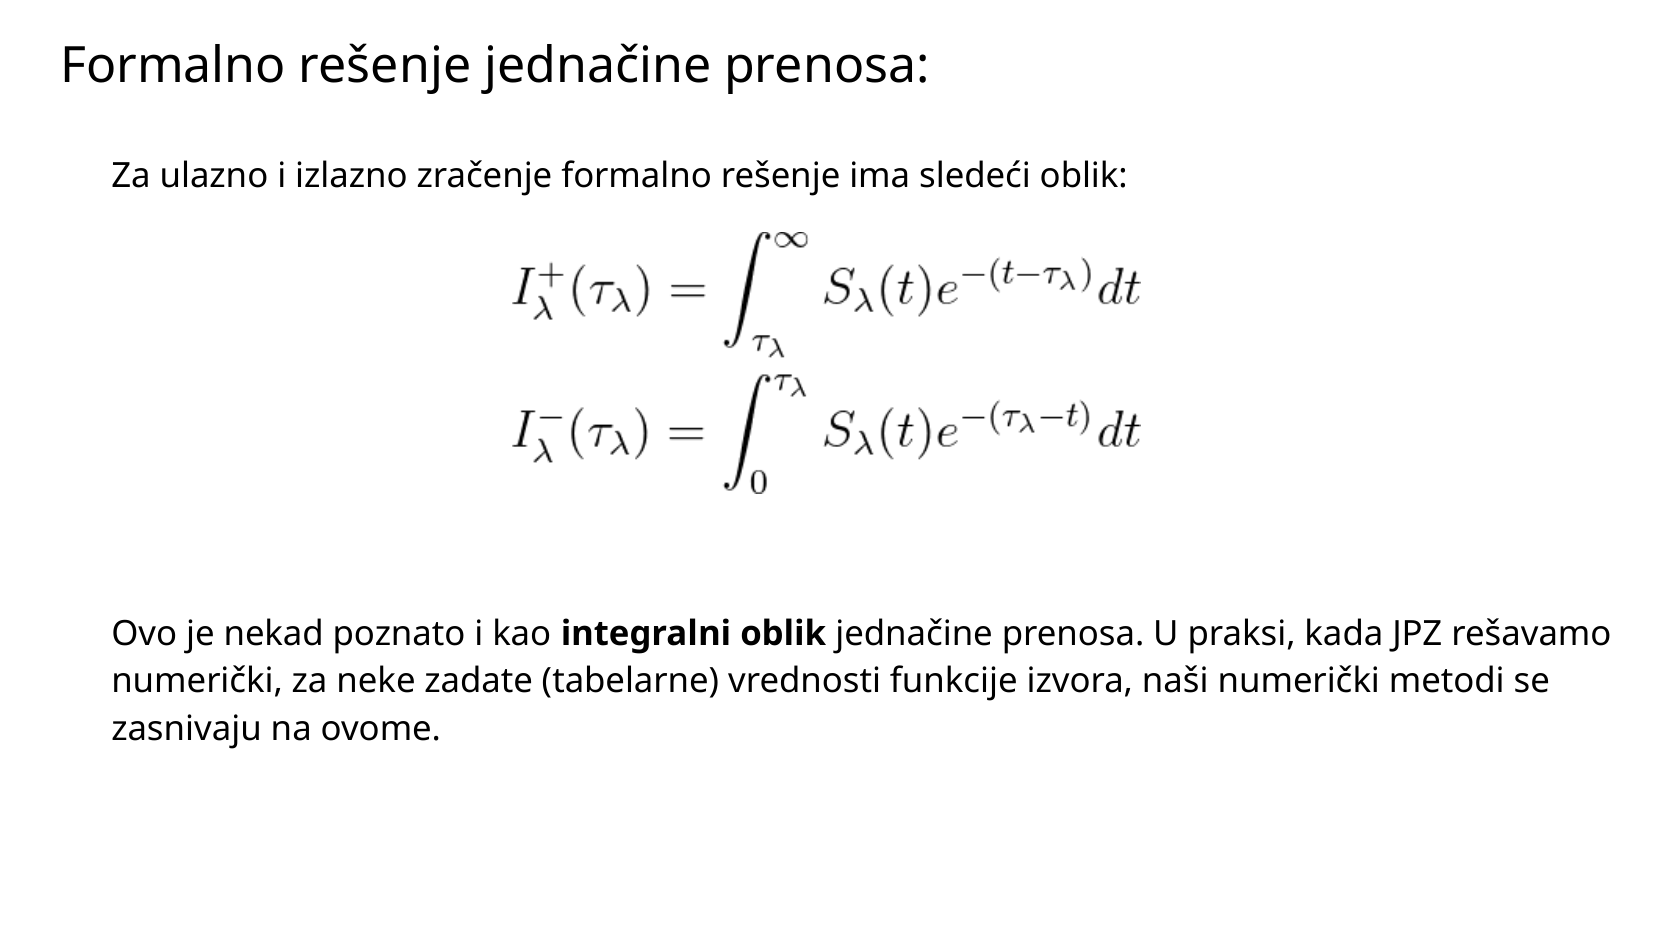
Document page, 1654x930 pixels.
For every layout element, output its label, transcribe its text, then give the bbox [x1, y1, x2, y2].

title Formalno rešenje jednačine prenosa: [59, 13, 1648, 113]
list Za ulazno i izlazno zračenje formalno rešenje ima sledeći oblik: Ovo je nekad poznato i kao integralni oblik jednačine prenosa. U praksi, kada JPZ rešavamo numerički, za neke zadate (tabelarne) vrednosti funkcije izvora, naši numerički metodi se zasnivaju na ovome. [45, 149, 1635, 880]
picture [512, 232, 1141, 494]
